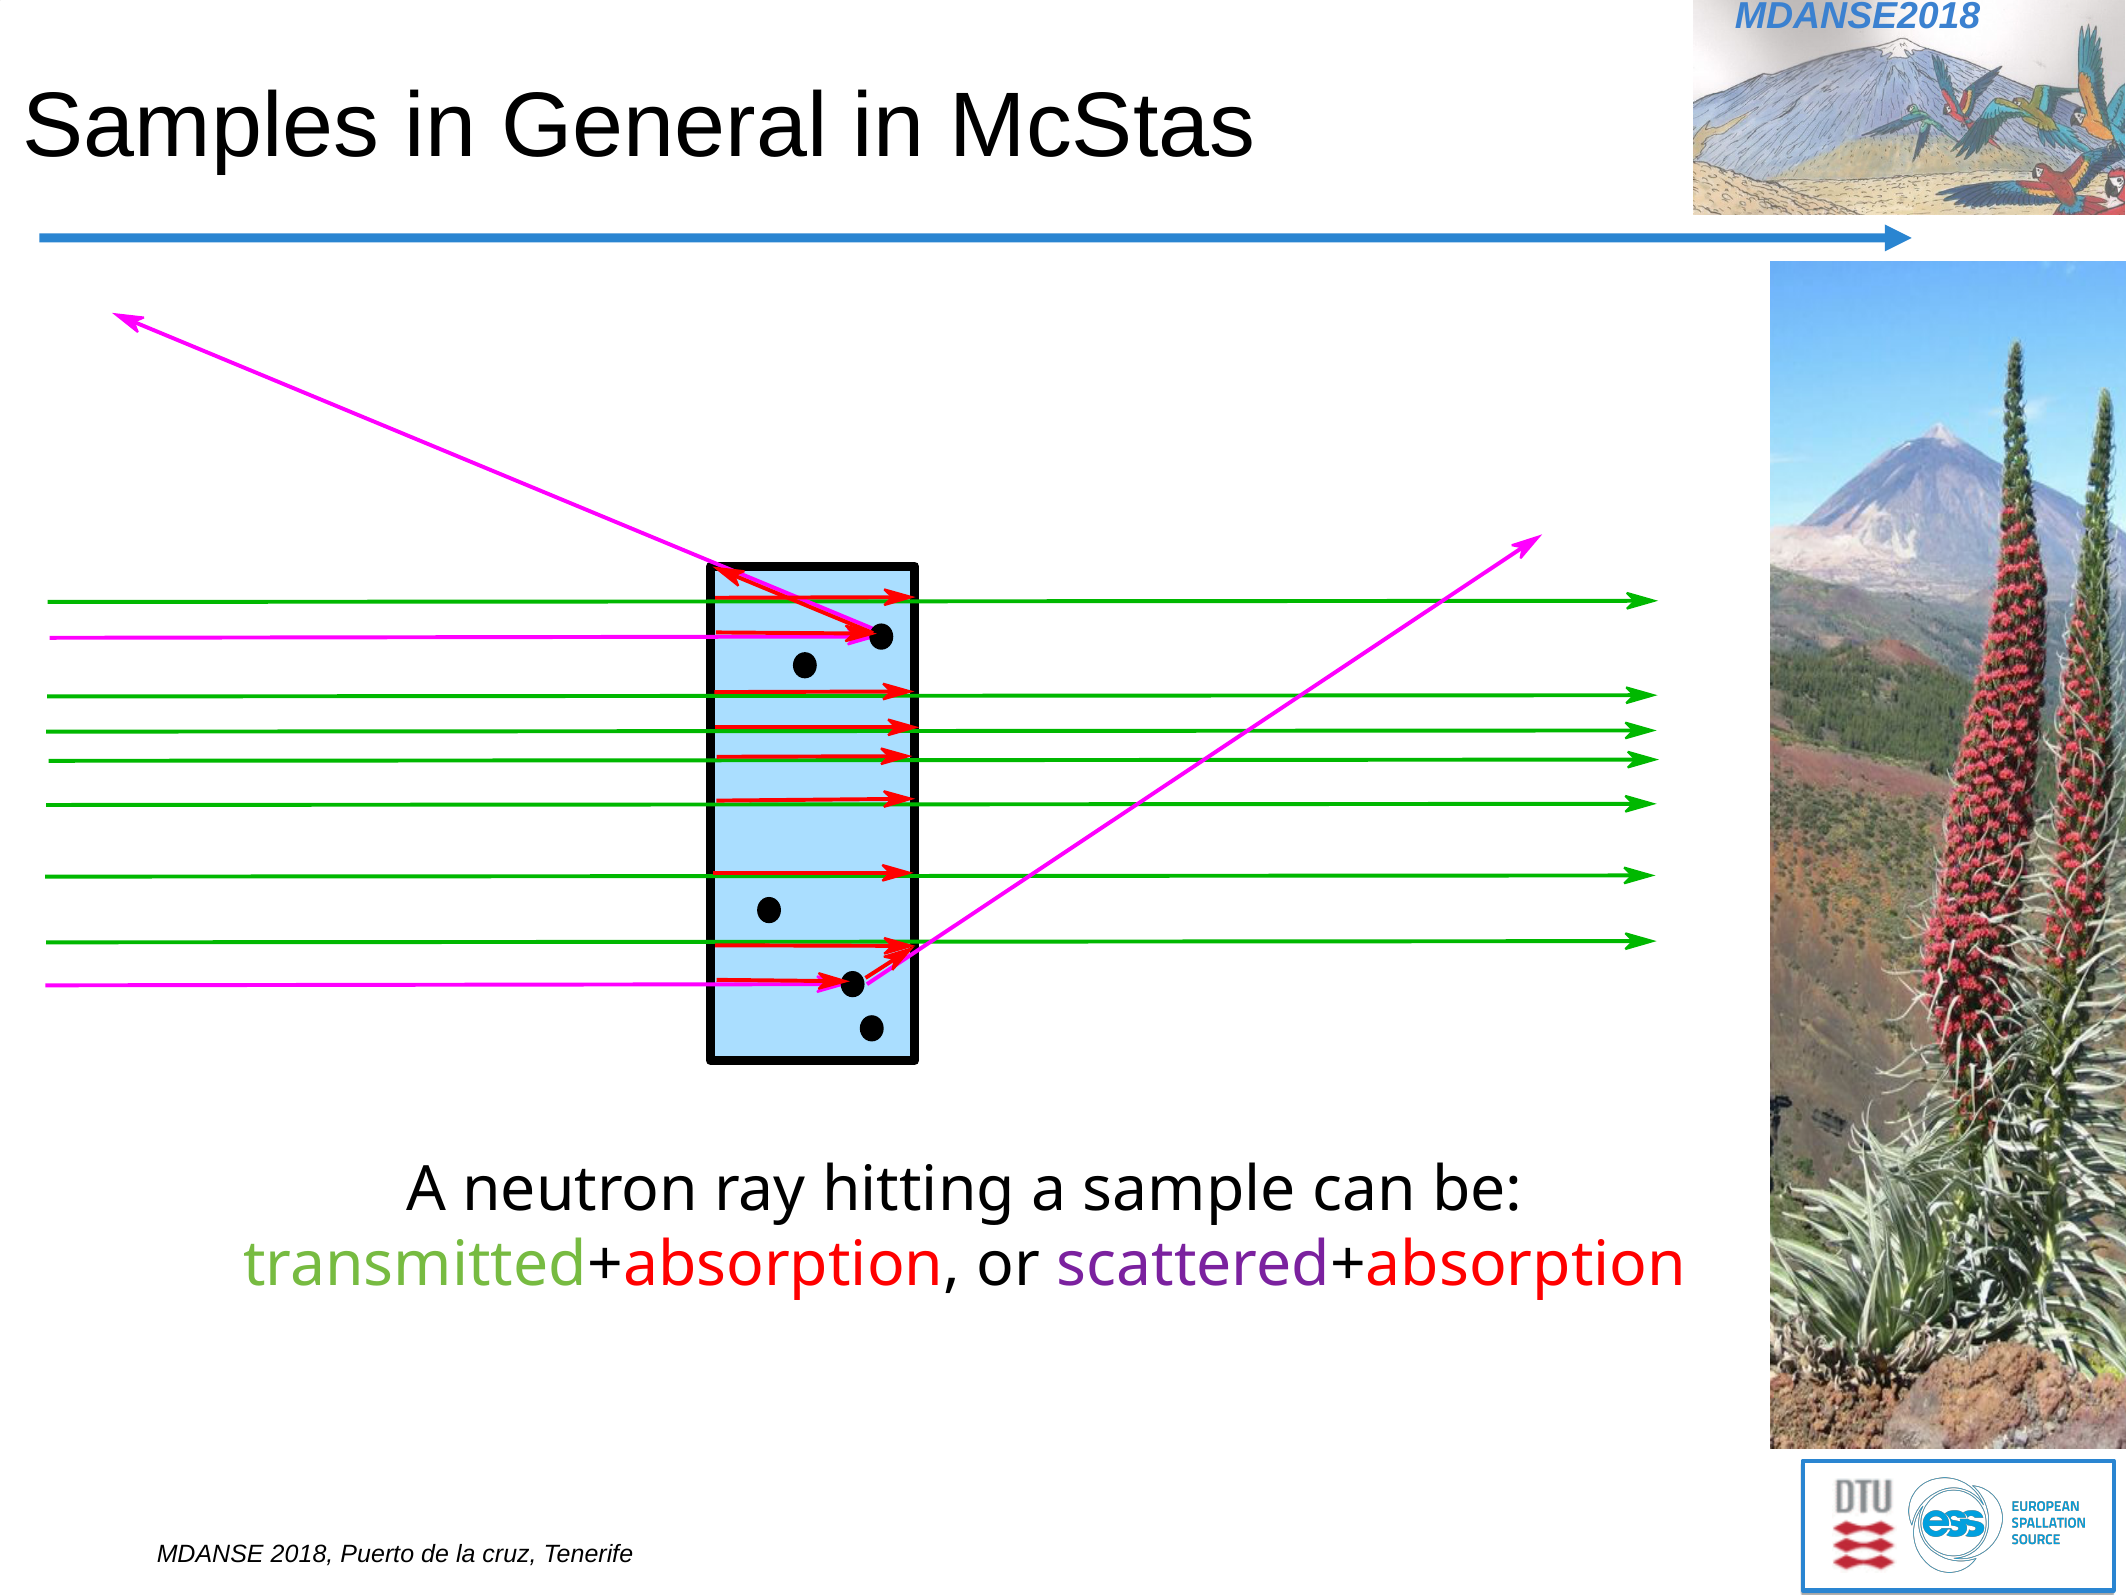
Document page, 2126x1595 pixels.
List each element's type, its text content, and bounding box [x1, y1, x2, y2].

picture [1693, 0, 2125, 215]
picture [1832, 1477, 1897, 1573]
text_box A neutron ray hitting a sample can be: transmitted+absorption, or scattered+absorption [9, 1140, 1920, 1307]
picture [45, 312, 1660, 1066]
picture [1908, 1477, 2085, 1573]
picture [1770, 261, 2126, 1449]
title Samples in General in McStas [22, 40, 1938, 209]
